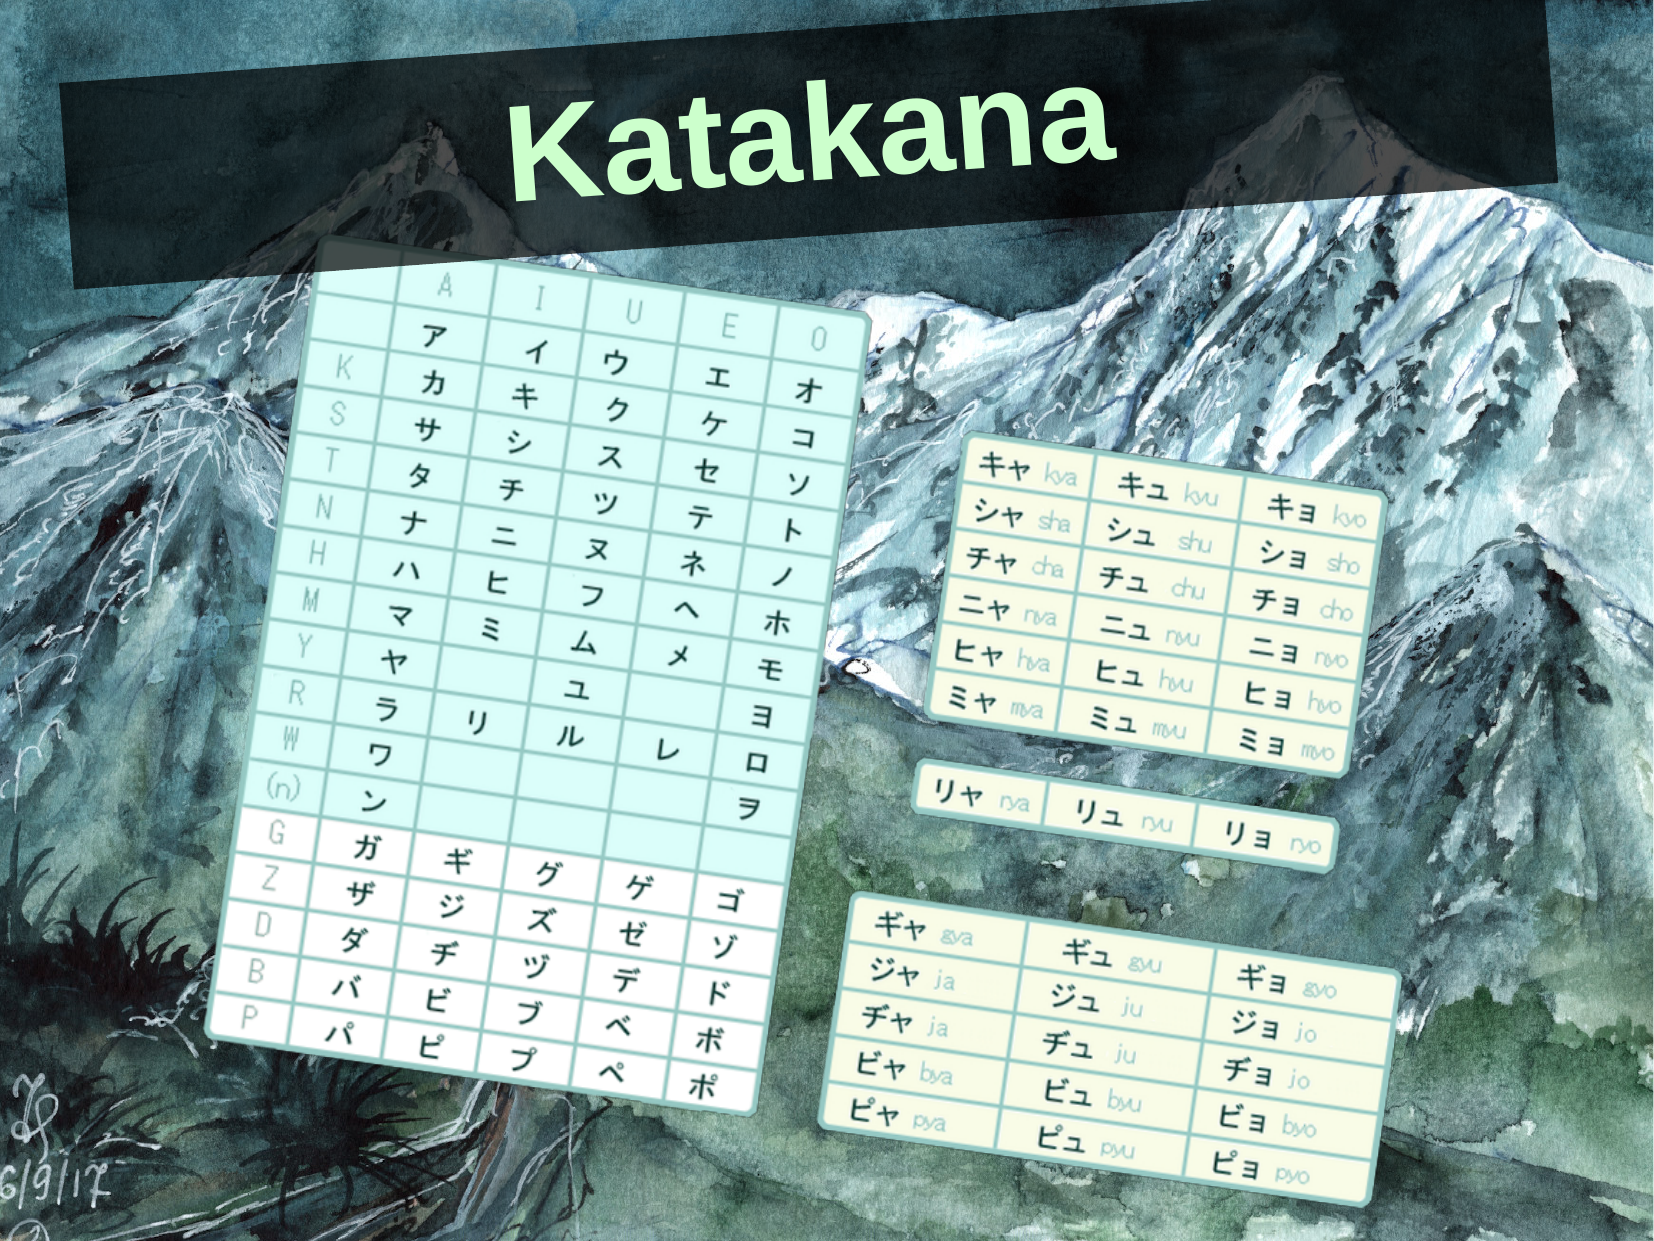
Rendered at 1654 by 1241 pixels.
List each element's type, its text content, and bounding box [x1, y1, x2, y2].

title Katakana [59, 0, 1559, 290]
picture [0, 0, 1654, 1241]
